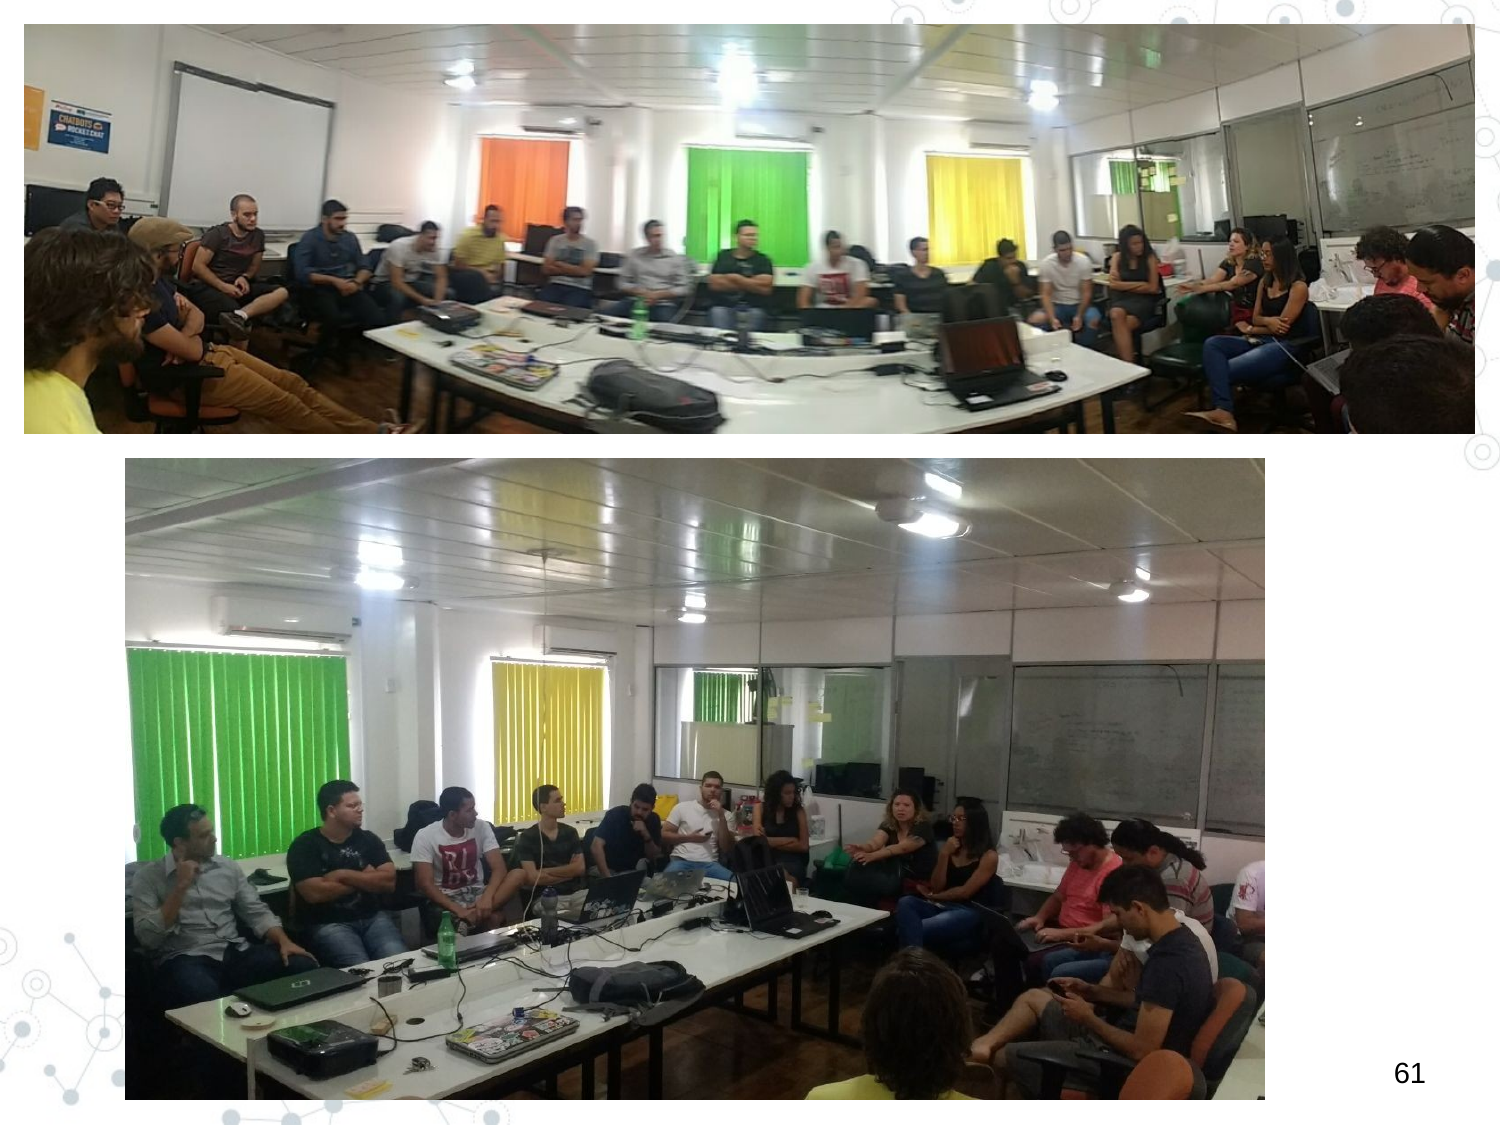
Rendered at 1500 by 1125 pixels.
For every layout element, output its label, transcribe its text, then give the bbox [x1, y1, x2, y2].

picture [0, 0, 1500, 1125]
slide_number <number> [1378, 1038, 1469, 1125]
